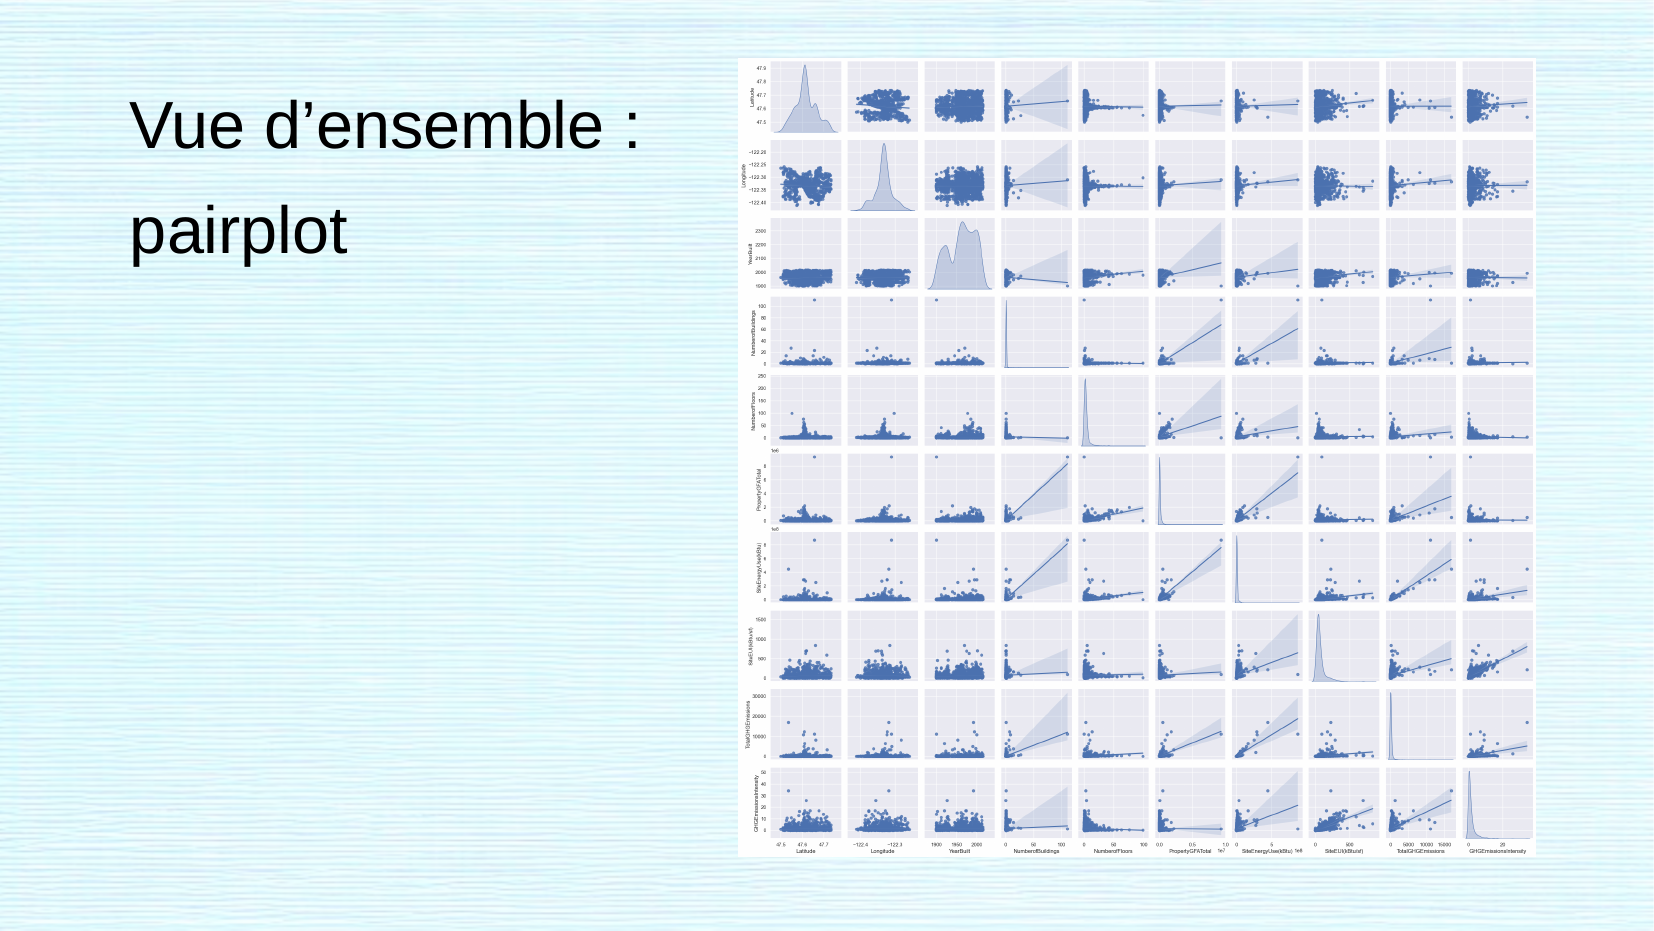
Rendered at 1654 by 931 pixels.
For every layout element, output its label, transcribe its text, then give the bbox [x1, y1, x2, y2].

picture [738, 58, 1536, 857]
list Vue d’ensemble : pairplot [59, 88, 738, 502]
